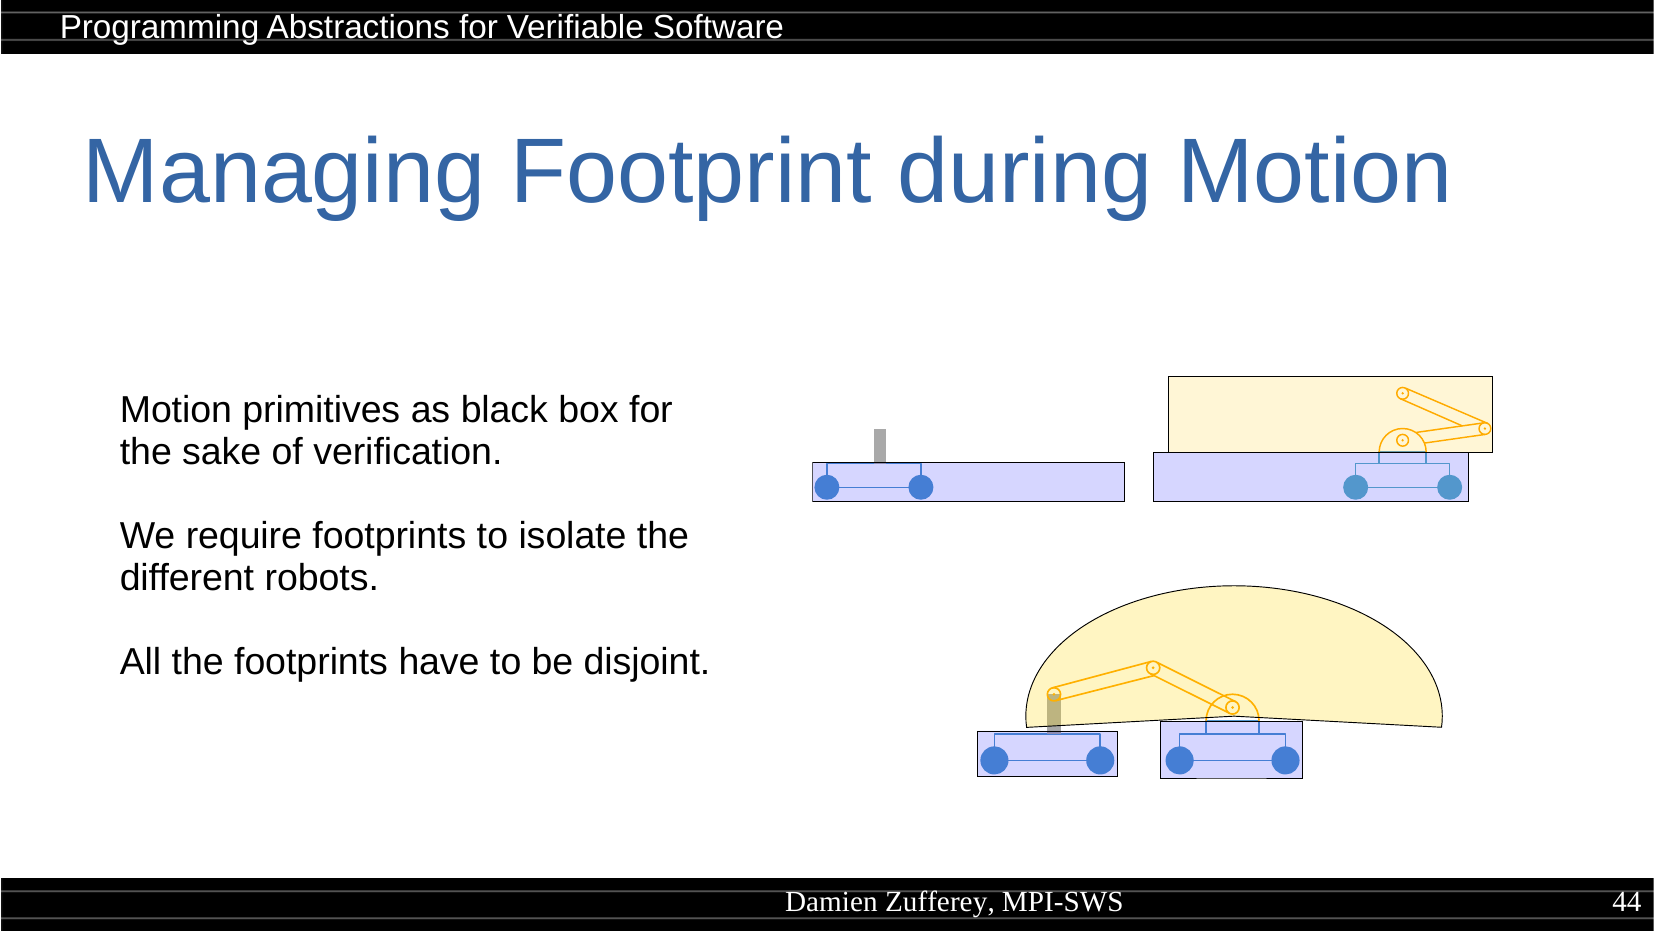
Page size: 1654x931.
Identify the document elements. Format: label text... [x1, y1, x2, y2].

picture [900, 585, 1444, 789]
picture [812, 345, 1546, 513]
picture [1, 878, 1654, 931]
title Managing Footprint during Motion [82, 92, 1571, 249]
picture [1, 0, 1654, 54]
text_box Motion primitives as black box for the sake of verification. We require footprints to isolate the different robots. All the footprints have to be disjoint. [105, 381, 736, 757]
